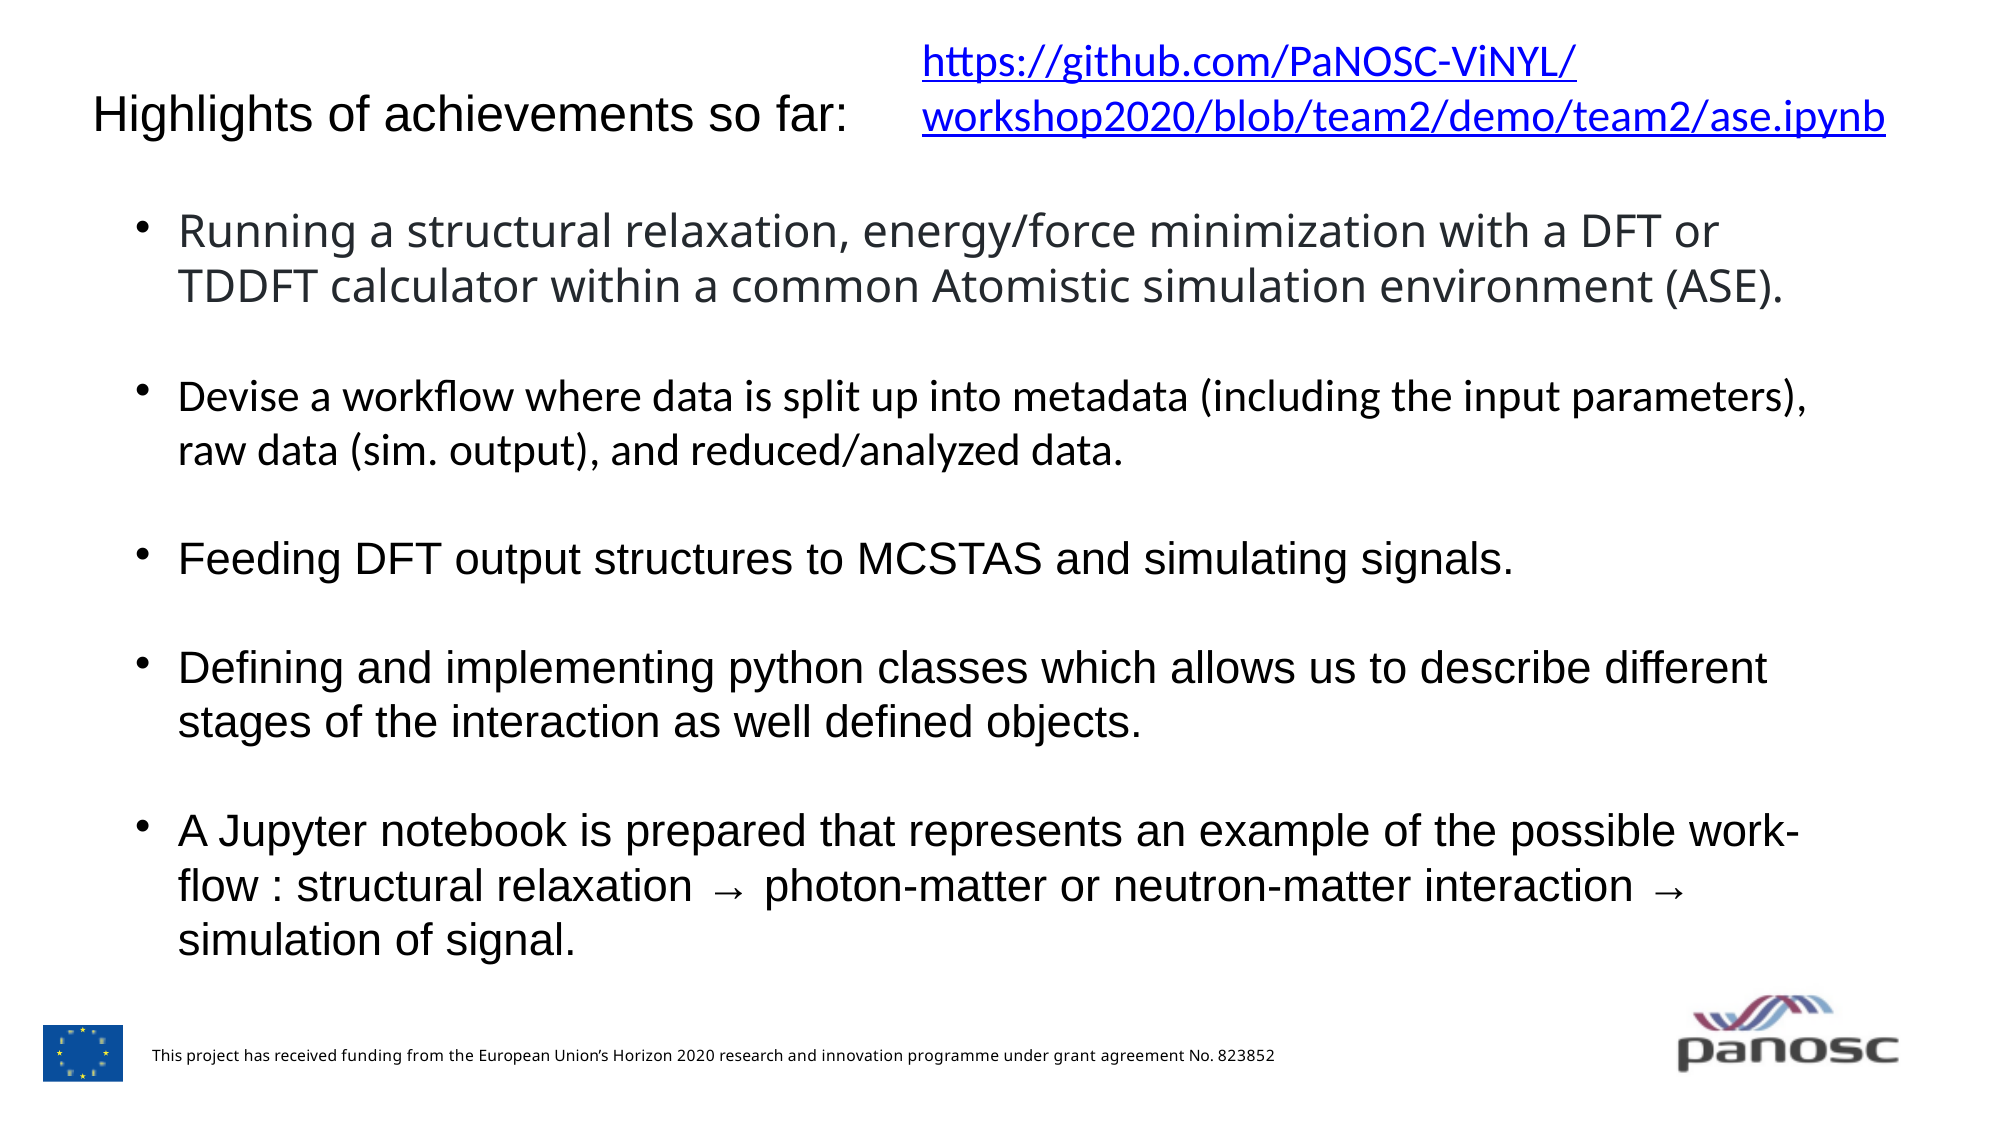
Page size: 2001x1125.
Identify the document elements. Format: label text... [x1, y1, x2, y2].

picture [338, 947, 350, 952]
picture [255, 947, 266, 952]
picture [1, 947, 1999, 1125]
picture [289, 947, 300, 952]
picture [484, 947, 496, 952]
text_box https://github.com/PaNOSC-ViNYL/ workshop2020/blob/team2/demo/team2/ase.ipynb [907, 23, 2000, 148]
picture [534, 947, 545, 952]
picture [401, 947, 413, 952]
text_box Highlights of achievements so far: Running a structural relaxation, energy/force minimization with a DFT or TDDFT calculator within a common Atomistic simulation environment (ASE). Devise a workflow where data is split up into metadata (including the input parameters), raw data (sim. output), and reduced/analyzed data. Feeding DFT output structures to MCSTAS and simulating signals. Defining and implementing python classes which allows us to describe different stages of the interaction as well defined objects. A Jupyter notebook is prepared that represents an example of the possible work-flow : structural relaxation → photon-matter or neutron-matter interaction → simulation of signal. [74, 72, 1835, 944]
